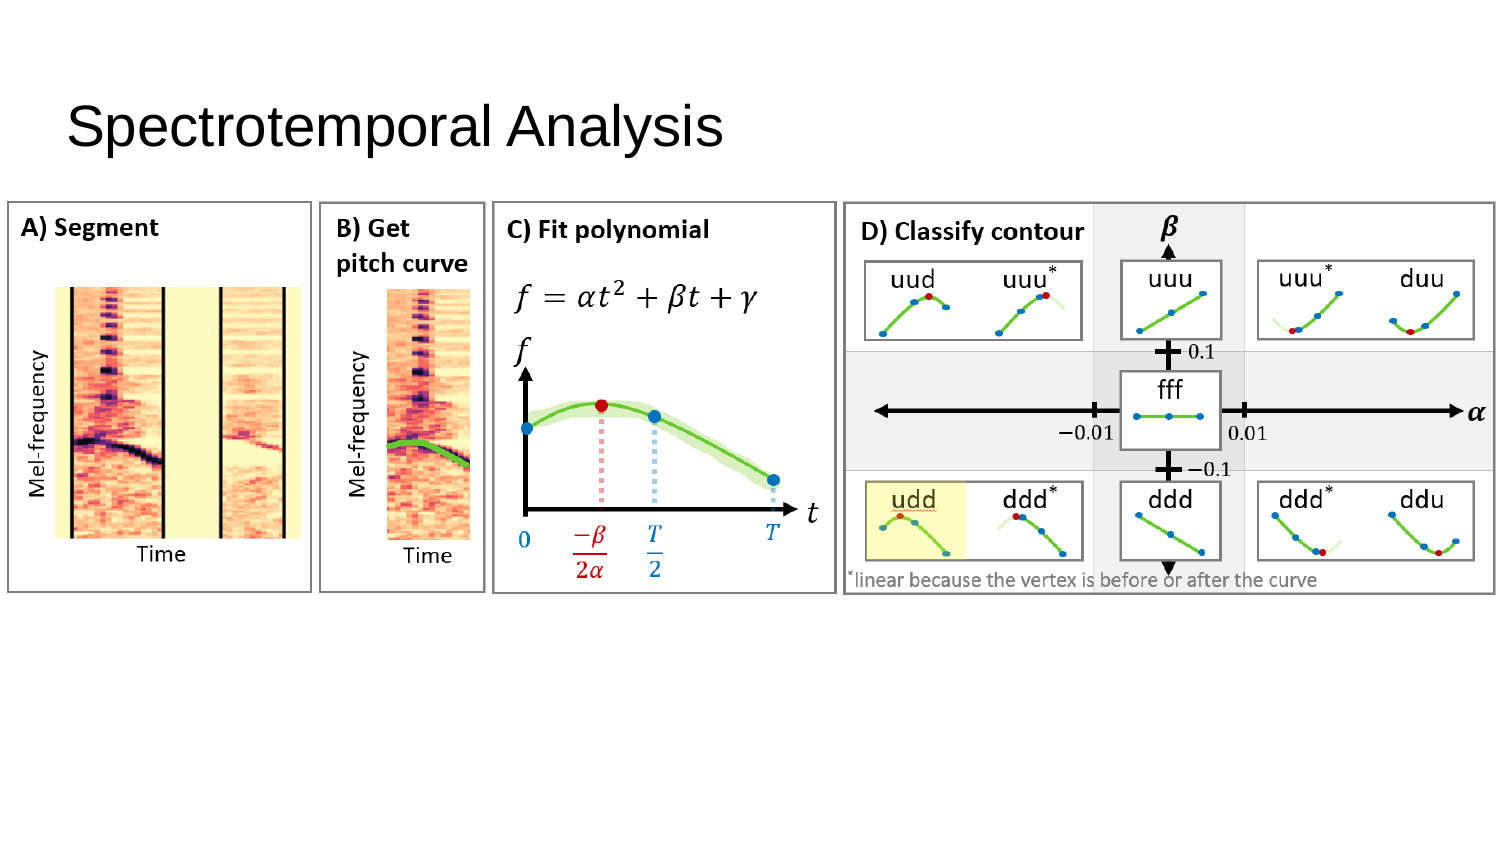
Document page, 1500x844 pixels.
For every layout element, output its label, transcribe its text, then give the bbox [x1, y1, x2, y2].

title Spectrotemporal Analysis [51, 72, 1449, 167]
picture [3, 192, 1500, 602]
